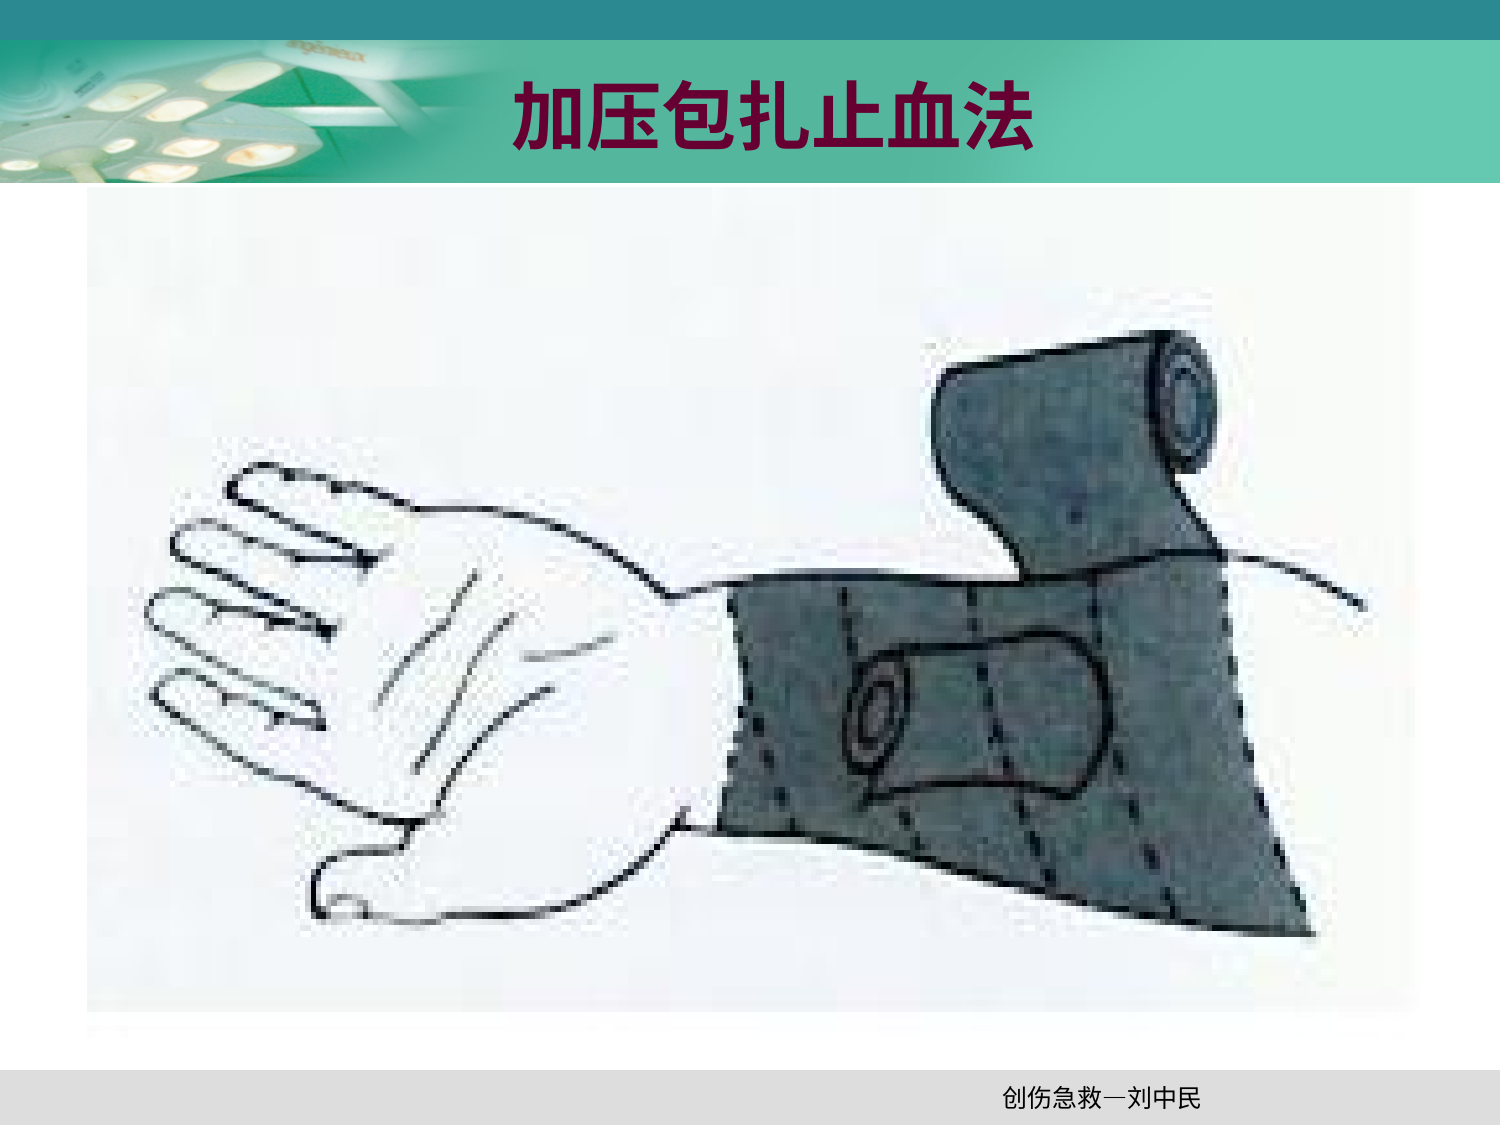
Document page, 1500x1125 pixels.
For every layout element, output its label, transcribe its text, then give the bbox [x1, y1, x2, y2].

text_box 创伤急救—刘中民 [987, 1074, 1463, 1125]
title 加压包扎止血法 [87, 62, 1461, 155]
picture [87, 187, 1426, 1038]
